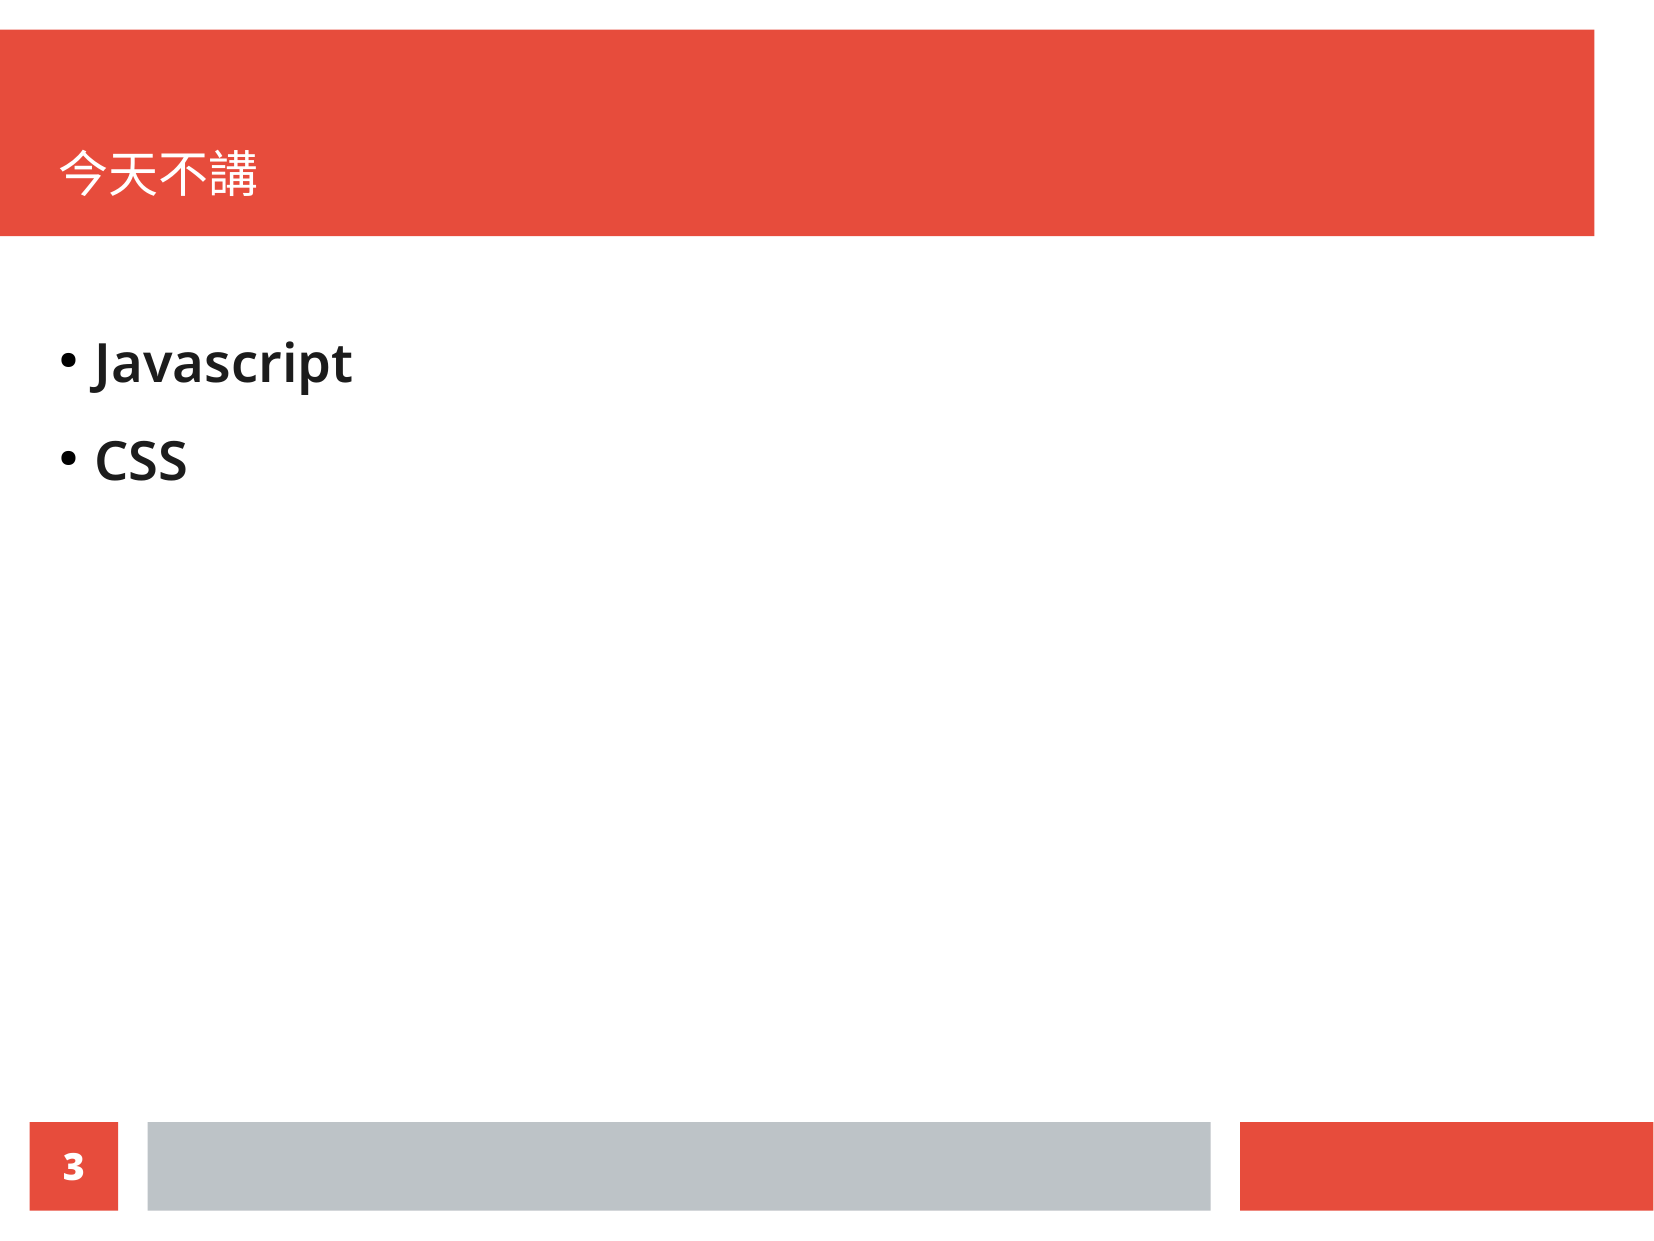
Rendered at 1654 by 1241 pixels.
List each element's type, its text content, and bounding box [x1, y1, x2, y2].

title 今天不講 [59, 59, 1595, 207]
list Javascript CSS [59, 324, 1565, 1093]
